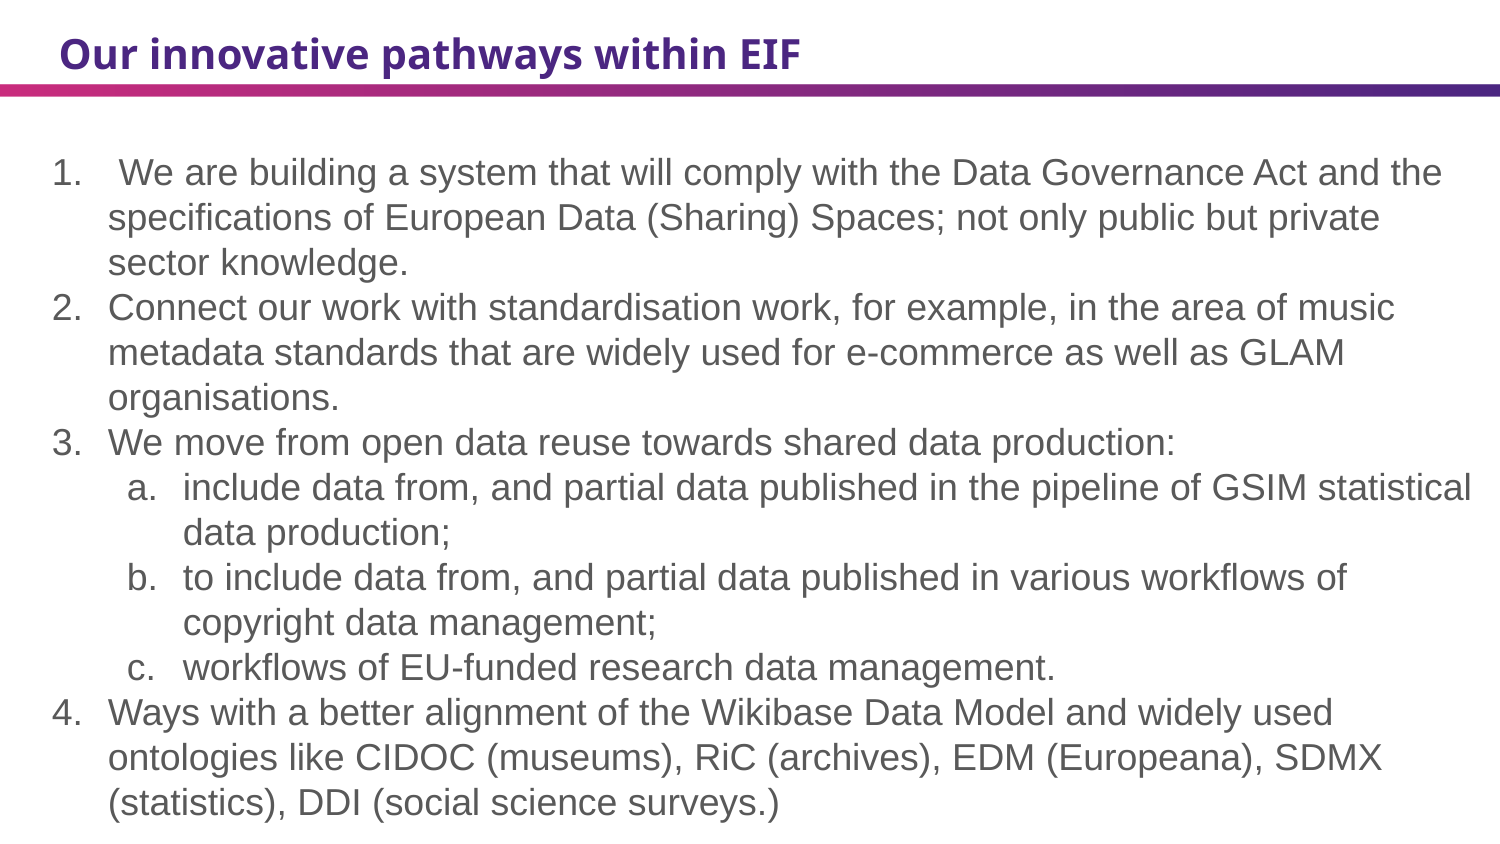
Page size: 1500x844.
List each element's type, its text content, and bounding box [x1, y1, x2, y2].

picture [0, 0, 1500, 844]
text_box We are building a system that will comply with the Data Governance Act and the specifications of European Data (Sharing) Spaces; not only public but private sector knowledge. Connect our work with standardisation work, for example, in the area of music metadata standards that are widely used for e-commerce as well as GLAM organisations. We move from open data reuse towards shared data production: include data from, and partial data published in the pipeline of GSIM statistical data production; to include data from, and partial data published in various workflows of copyright data management; workflows of EU-funded research data management. Ways with a better alignment of the Wikibase Data Model and widely used ontologies like CIDOC (museums), RiC (archives), EDM (Europeana), SDMX (statistics), DDI (social science surveys.) [18, 133, 1500, 779]
text_box Our innovative pathways within EIF [43, 12, 963, 93]
